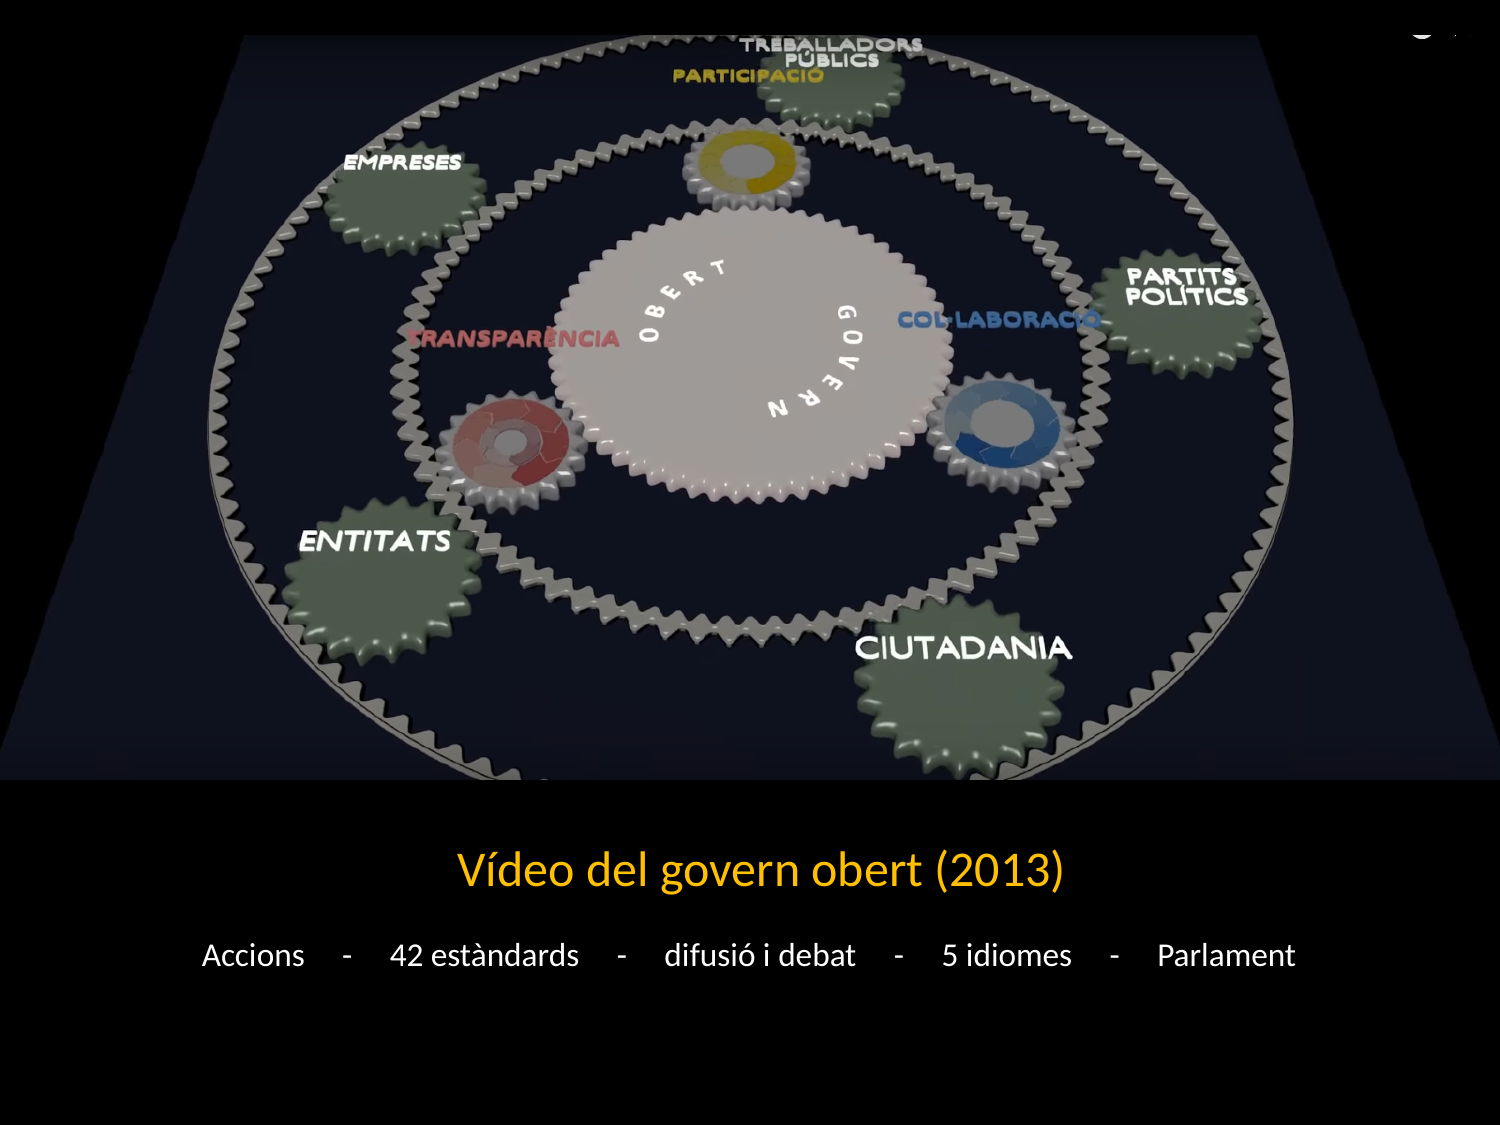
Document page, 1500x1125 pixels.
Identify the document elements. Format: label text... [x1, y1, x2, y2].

text_box Accions - 42 estàndards - difusió i debat - 5 idiomes - Parlament [0, 925, 1500, 992]
picture [0, 35, 1500, 780]
text_box Vídeo del govern obert (2013) [442, 828, 1113, 904]
